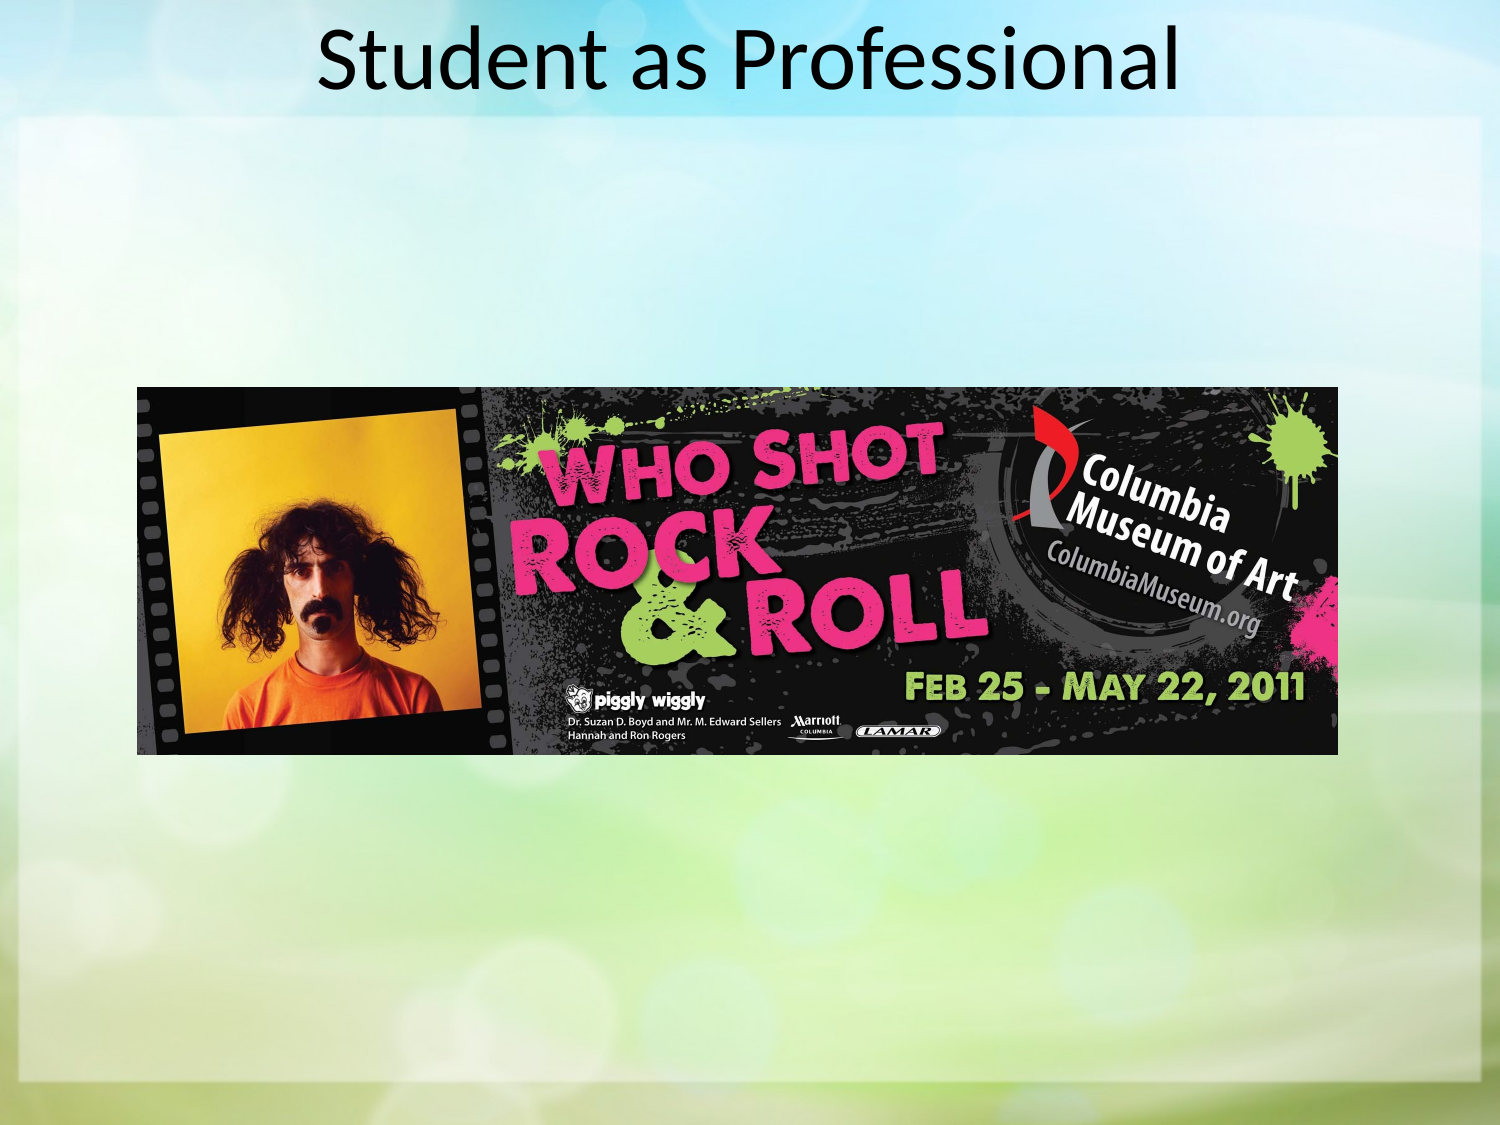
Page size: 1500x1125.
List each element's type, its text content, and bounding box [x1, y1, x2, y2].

picture [0, 0, 1500, 1125]
title Student as Professional [75, 0, 1425, 118]
